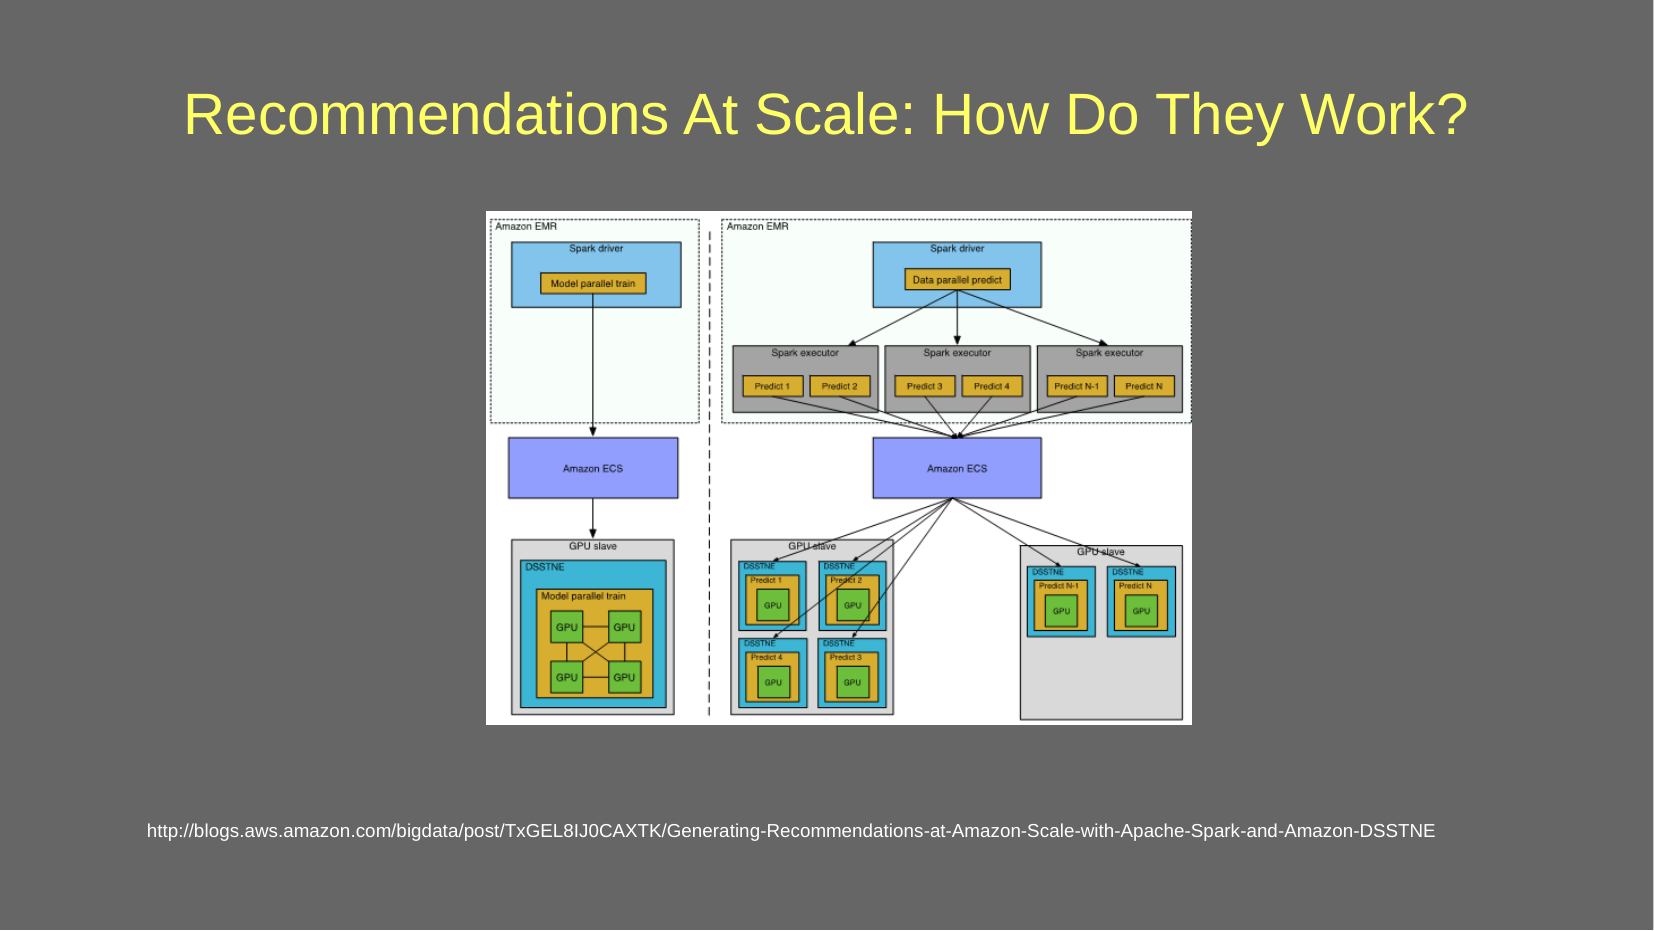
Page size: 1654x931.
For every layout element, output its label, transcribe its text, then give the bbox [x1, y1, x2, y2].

title Recommendations At Scale: How Do They Work? [82, 36, 1571, 193]
text_box http://blogs.aws.amazon.com/bigdata/post/TxGEL8IJ0CAXTK/Generating-Recommendations-at-Amazon-Scale-with-Apache-Spark-and-Amazon-DSSTNE [132, 813, 1654, 880]
picture [486, 211, 1192, 725]
